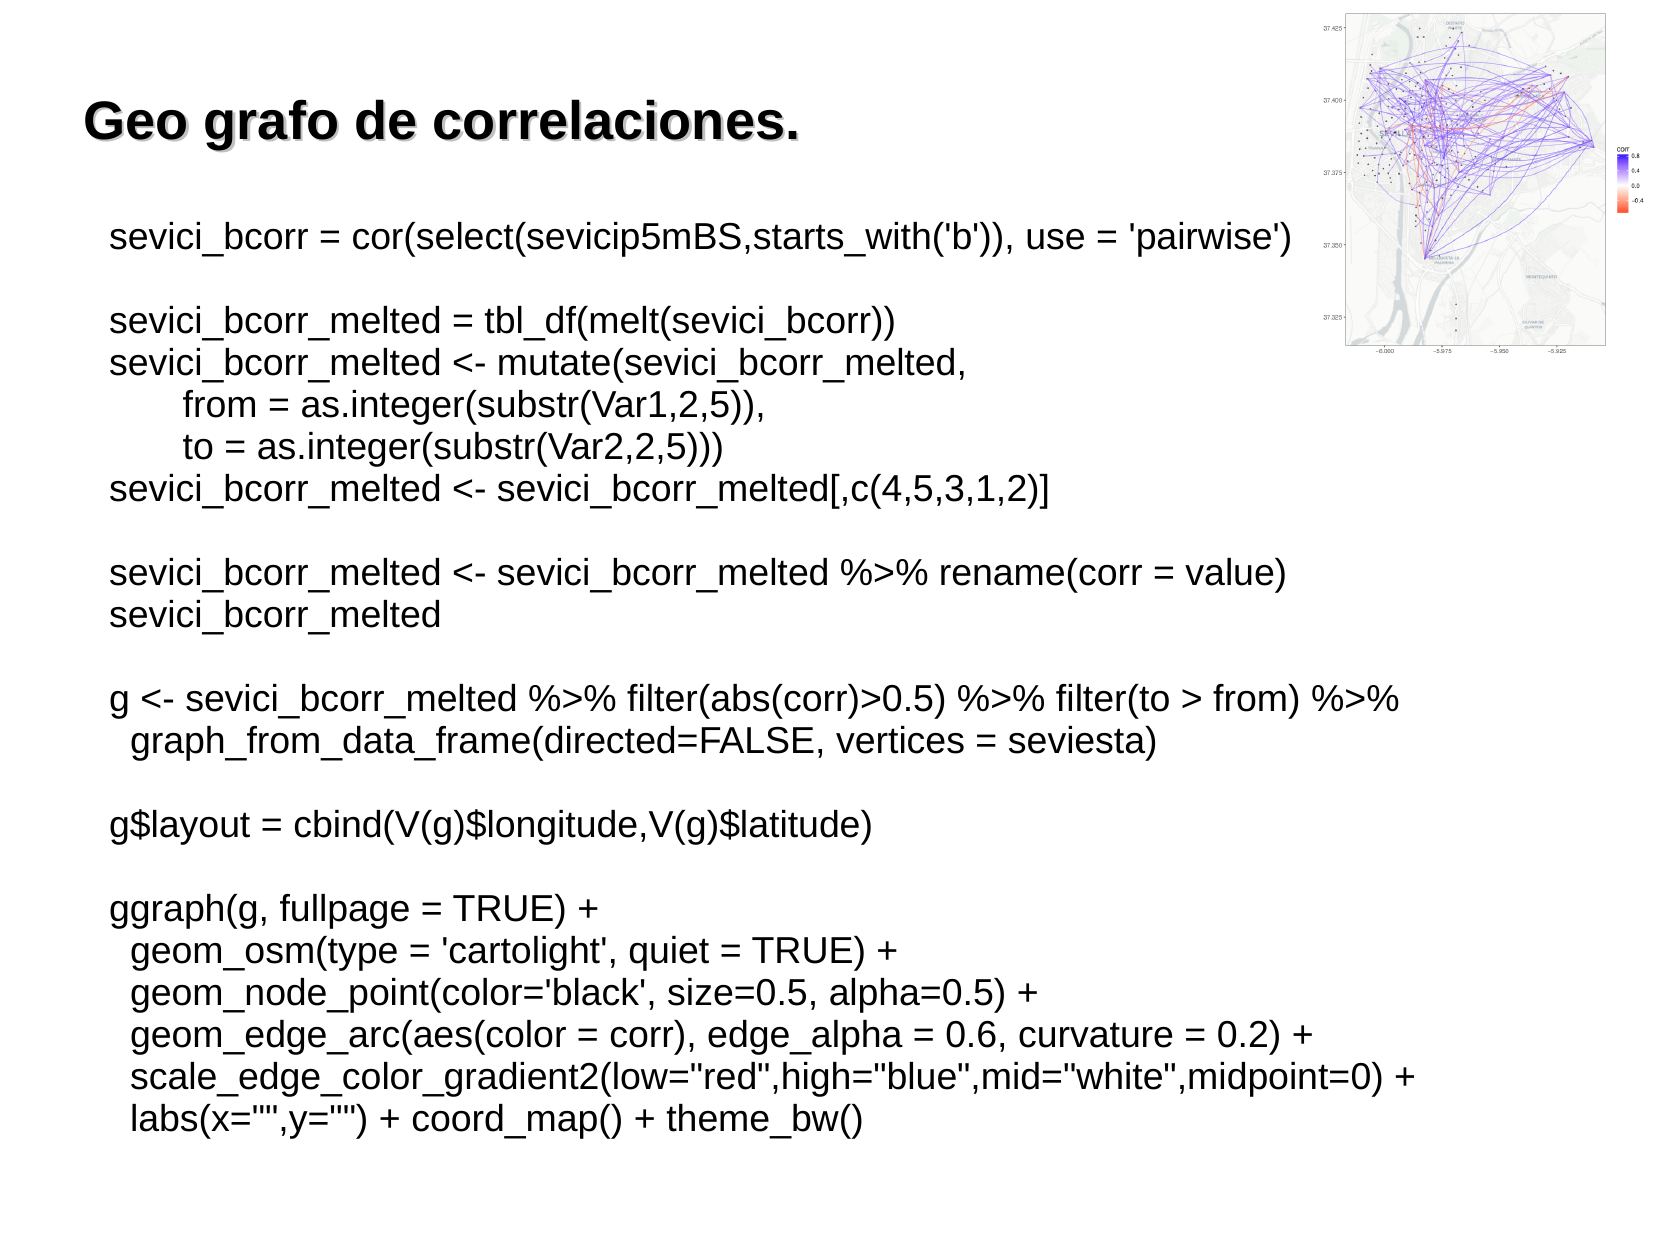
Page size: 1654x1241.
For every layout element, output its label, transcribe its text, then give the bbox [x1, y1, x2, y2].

picture [1318, 5, 1648, 361]
text_box sevici_bcorr = cor(select(sevicip5mBS,starts_with('b')), use = 'pairwise') sevici_bcorr_melted = tbl_df(melt(sevici_bcorr)) sevici_bcorr_melted <- mutate(sevici_bcorr_melted, from = as.integer(substr(Var1,2,5)), to = as.integer(substr(Var2,2,5))) sevici_bcorr_melted <- sevici_bcorr_melted[,c(4,5,3,1,2)] sevici_bcorr_melted <- sevici_bcorr_melted %>% rename(corr = value) sevici_bcorr_melted g <- sevici_bcorr_melted %>% filter(abs(corr)>0.5) %>% filter(to > from) %>% graph_from_data_frame(directed=FALSE, vertices = seviesta) g$layout = cbind(V(g)$longitude,V(g)$latitude) ggraph(g, fullpage = TRUE) + geom_osm(type = 'cartolight', quiet = TRUE) + geom_node_point(color='black', size=0.5, alpha=0.5) + geom_edge_arc(aes(color = corr), edge_alpha = 0.6, curvature = 0.2) + scale_edge_color_gradient2(low="red",high="blue",mid="white",midpoint=0) + labs(x="",y="") + coord_map() + theme_bw() [94, 208, 1432, 1189]
text_box Geo grafo de correlaciones. [68, 82, 934, 160]
